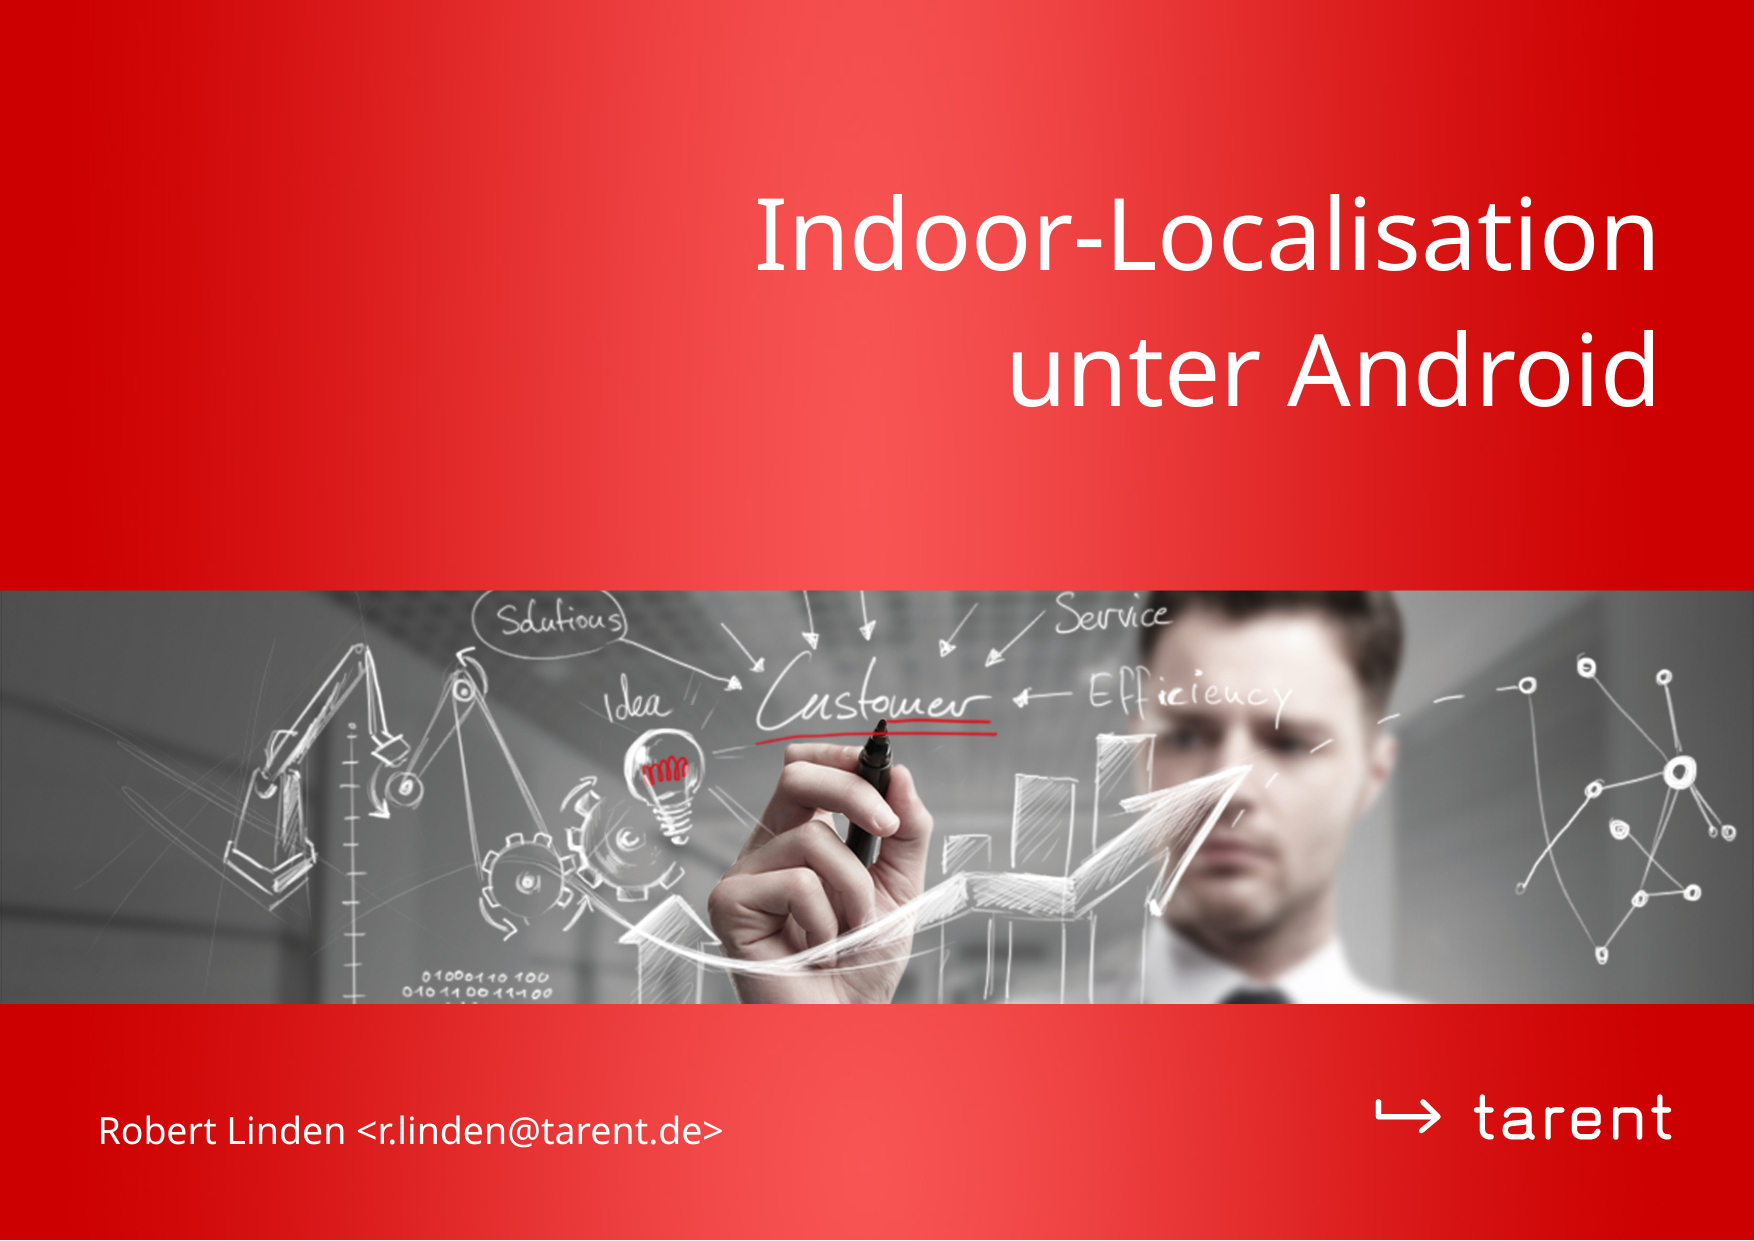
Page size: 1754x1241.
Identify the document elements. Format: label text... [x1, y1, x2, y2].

text_box Indoor-Localisation unter Android [0, 155, 1678, 414]
picture [0, 0, 1754, 1240]
text_box Robert Linden <r.linden@tarent.de> [82, 1097, 798, 1158]
